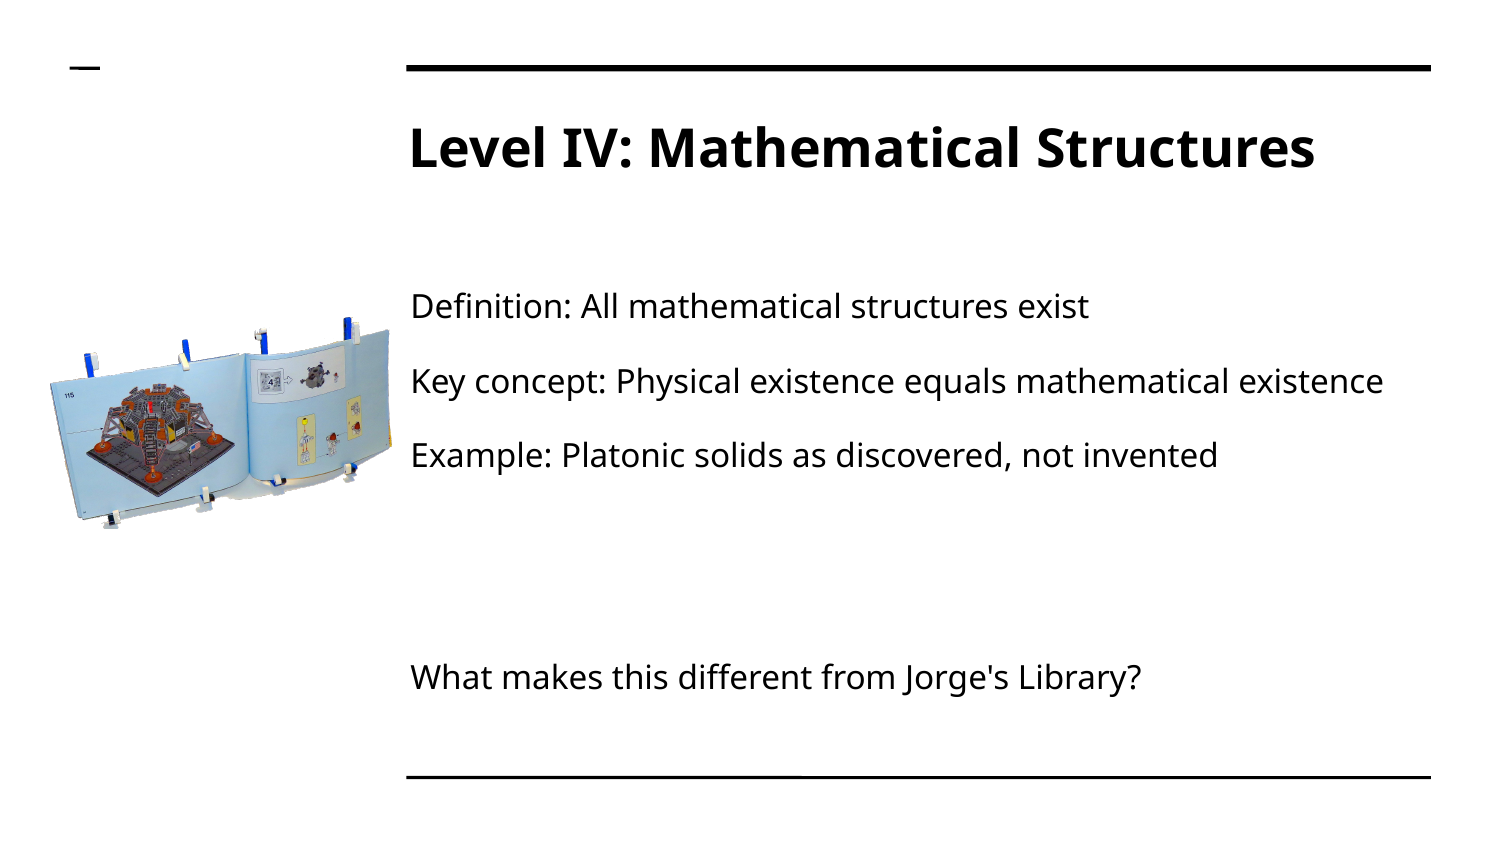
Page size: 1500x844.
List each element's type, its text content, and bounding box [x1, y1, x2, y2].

picture [48, 315, 394, 529]
title Level IV: Mathematical Structures [393, 94, 1431, 199]
list Definition: All mathematical structures exist Key concept: Physical existence equals mathematical existence Example: Platonic solids as discovered, not invented What makes this different from Jorge's Library? [395, 261, 1433, 755]
